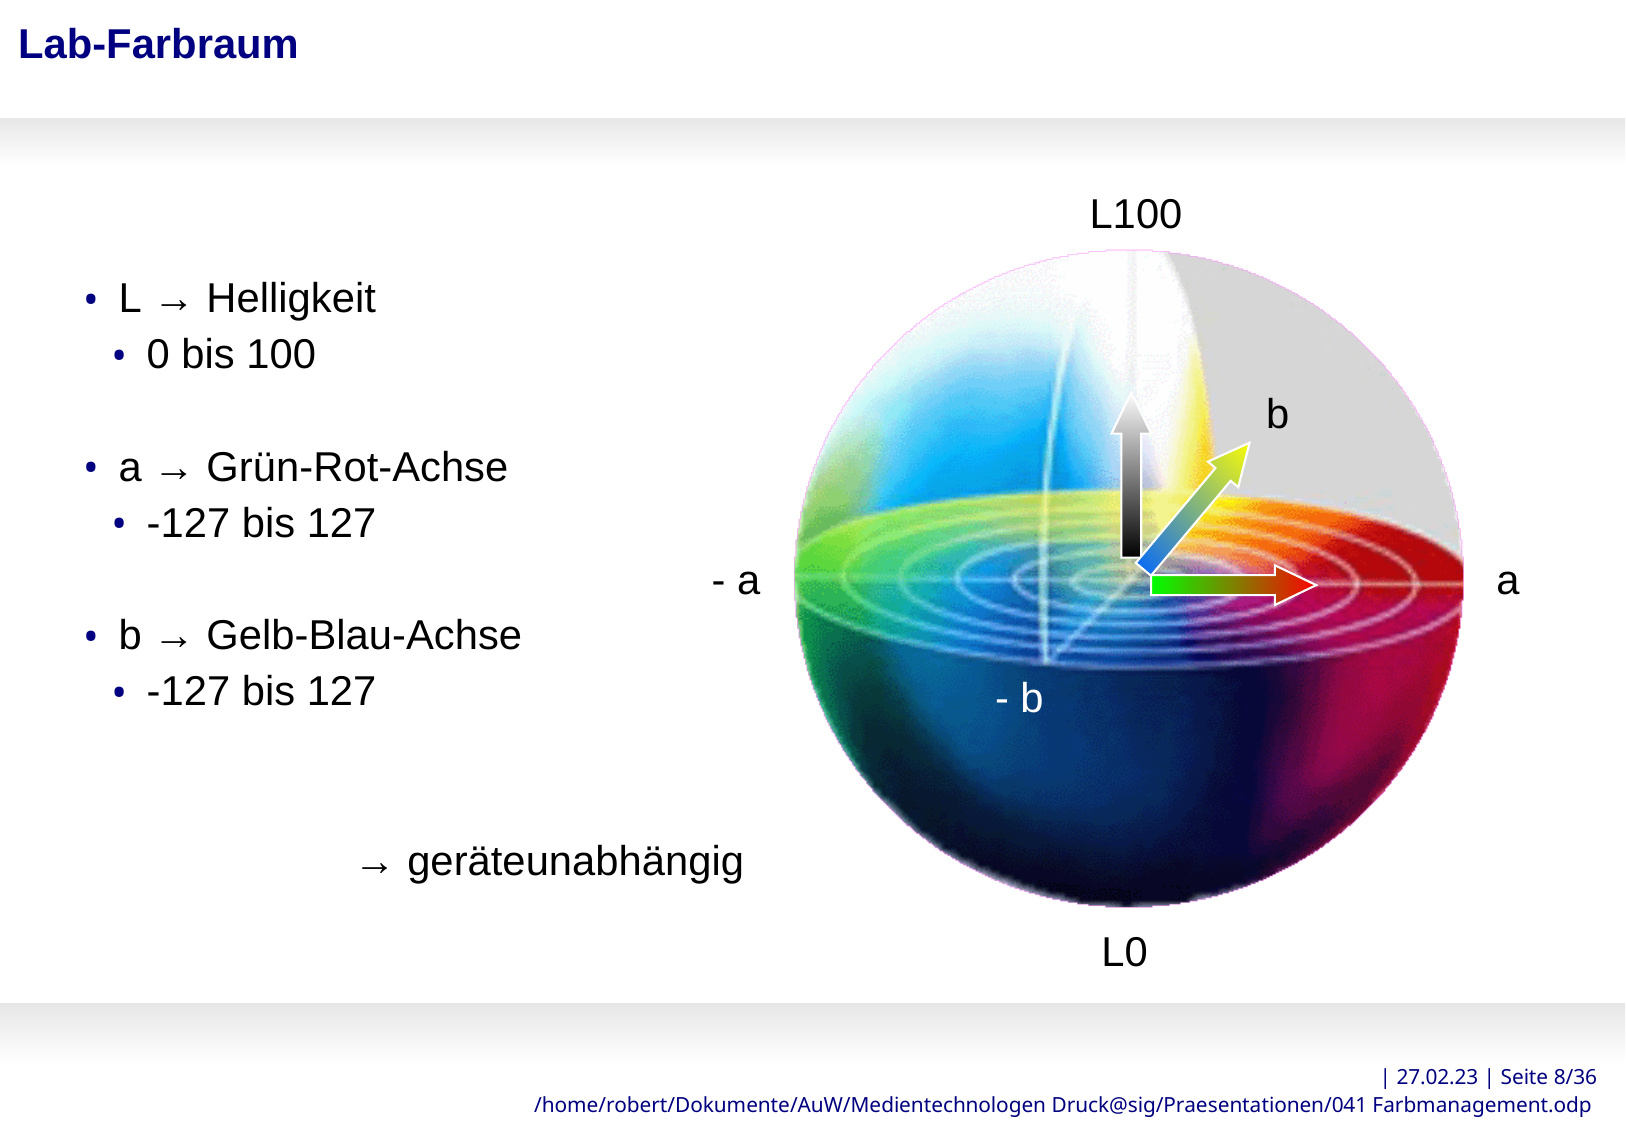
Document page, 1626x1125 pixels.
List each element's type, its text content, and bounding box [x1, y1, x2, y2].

text_box - a [696, 549, 845, 611]
list L → Helligkeit 0 bis 100 a → Grün-Rot-Achse -127 bis 127 b → Gelb-Blau-Achse -127 bis 127 → geräteunabhängig [36, 265, 798, 991]
text_box L100 [1074, 183, 1223, 245]
picture [768, 194, 1506, 953]
text_box [1111, 392, 1317, 605]
text_box a [1458, 549, 1607, 611]
text_box L0 [1086, 921, 1182, 983]
title Lab-Farbraum [18, 11, 1595, 130]
text_box - b [980, 667, 1128, 729]
text_box b [1228, 383, 1376, 446]
